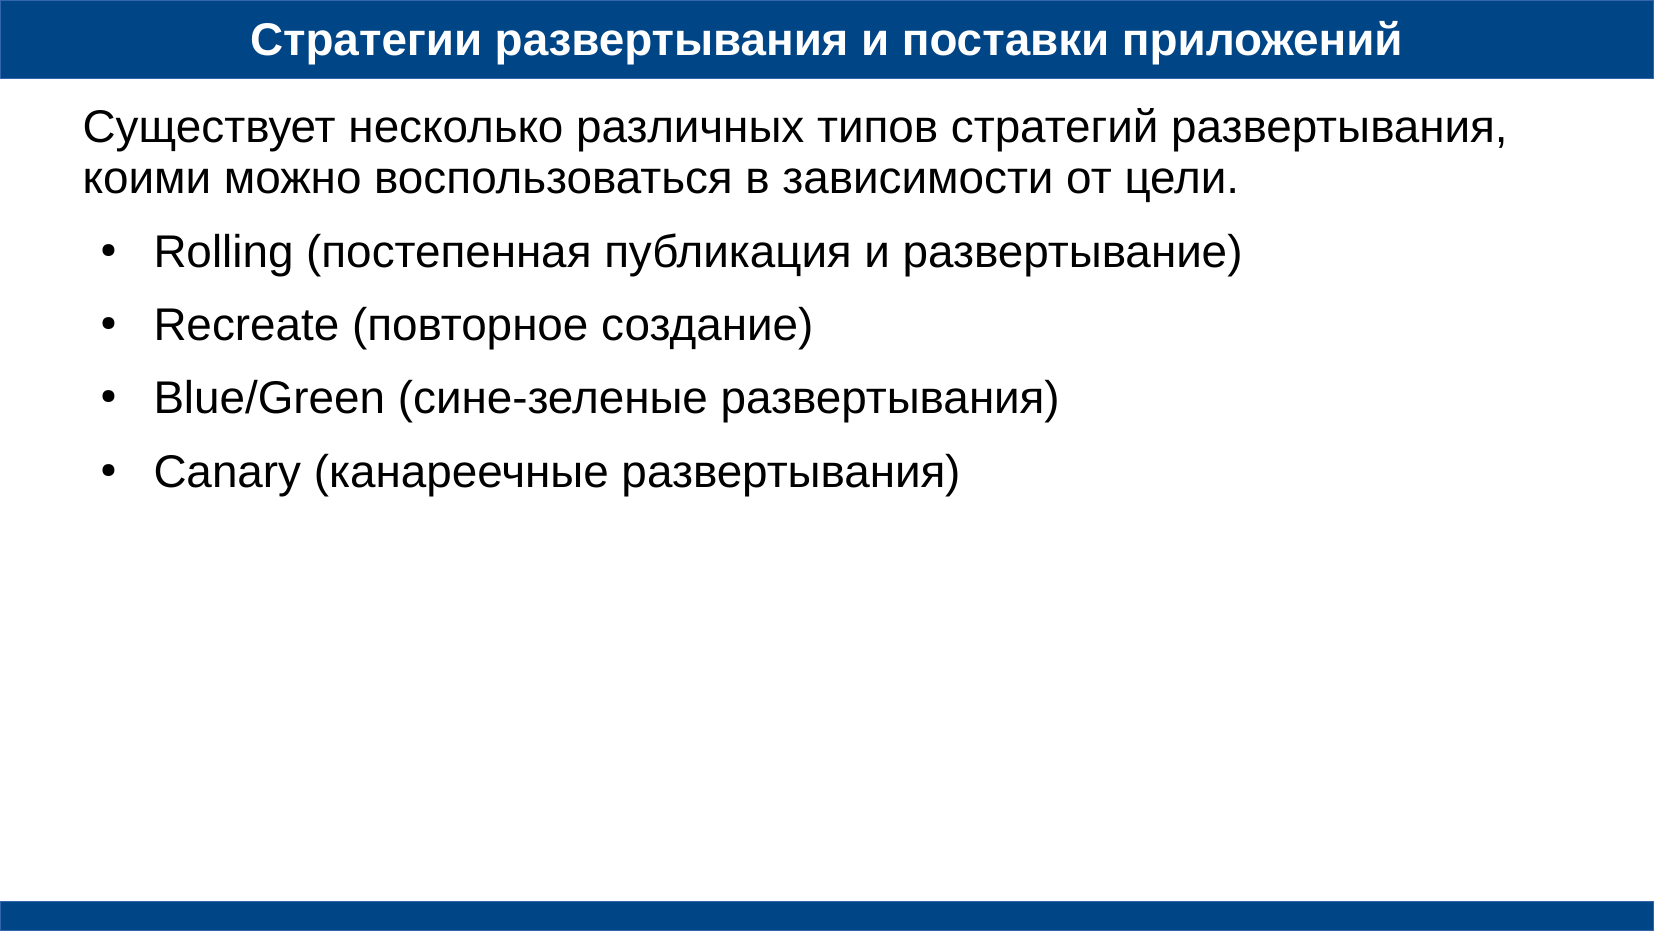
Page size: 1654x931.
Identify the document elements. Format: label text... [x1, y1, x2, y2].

title Стратегии развертывания и поставки приложений [0, 0, 1654, 79]
list Существует несколько различных типов стратегий развертывания, коими можно воспользоваться в зависимости от цели. Rolling (постепенная публикация и развертывание) Recreate (повторное создание) Blue/Green (сине-зеленые развертывания) Canary (канареечные развертывания) [82, 101, 1571, 641]
